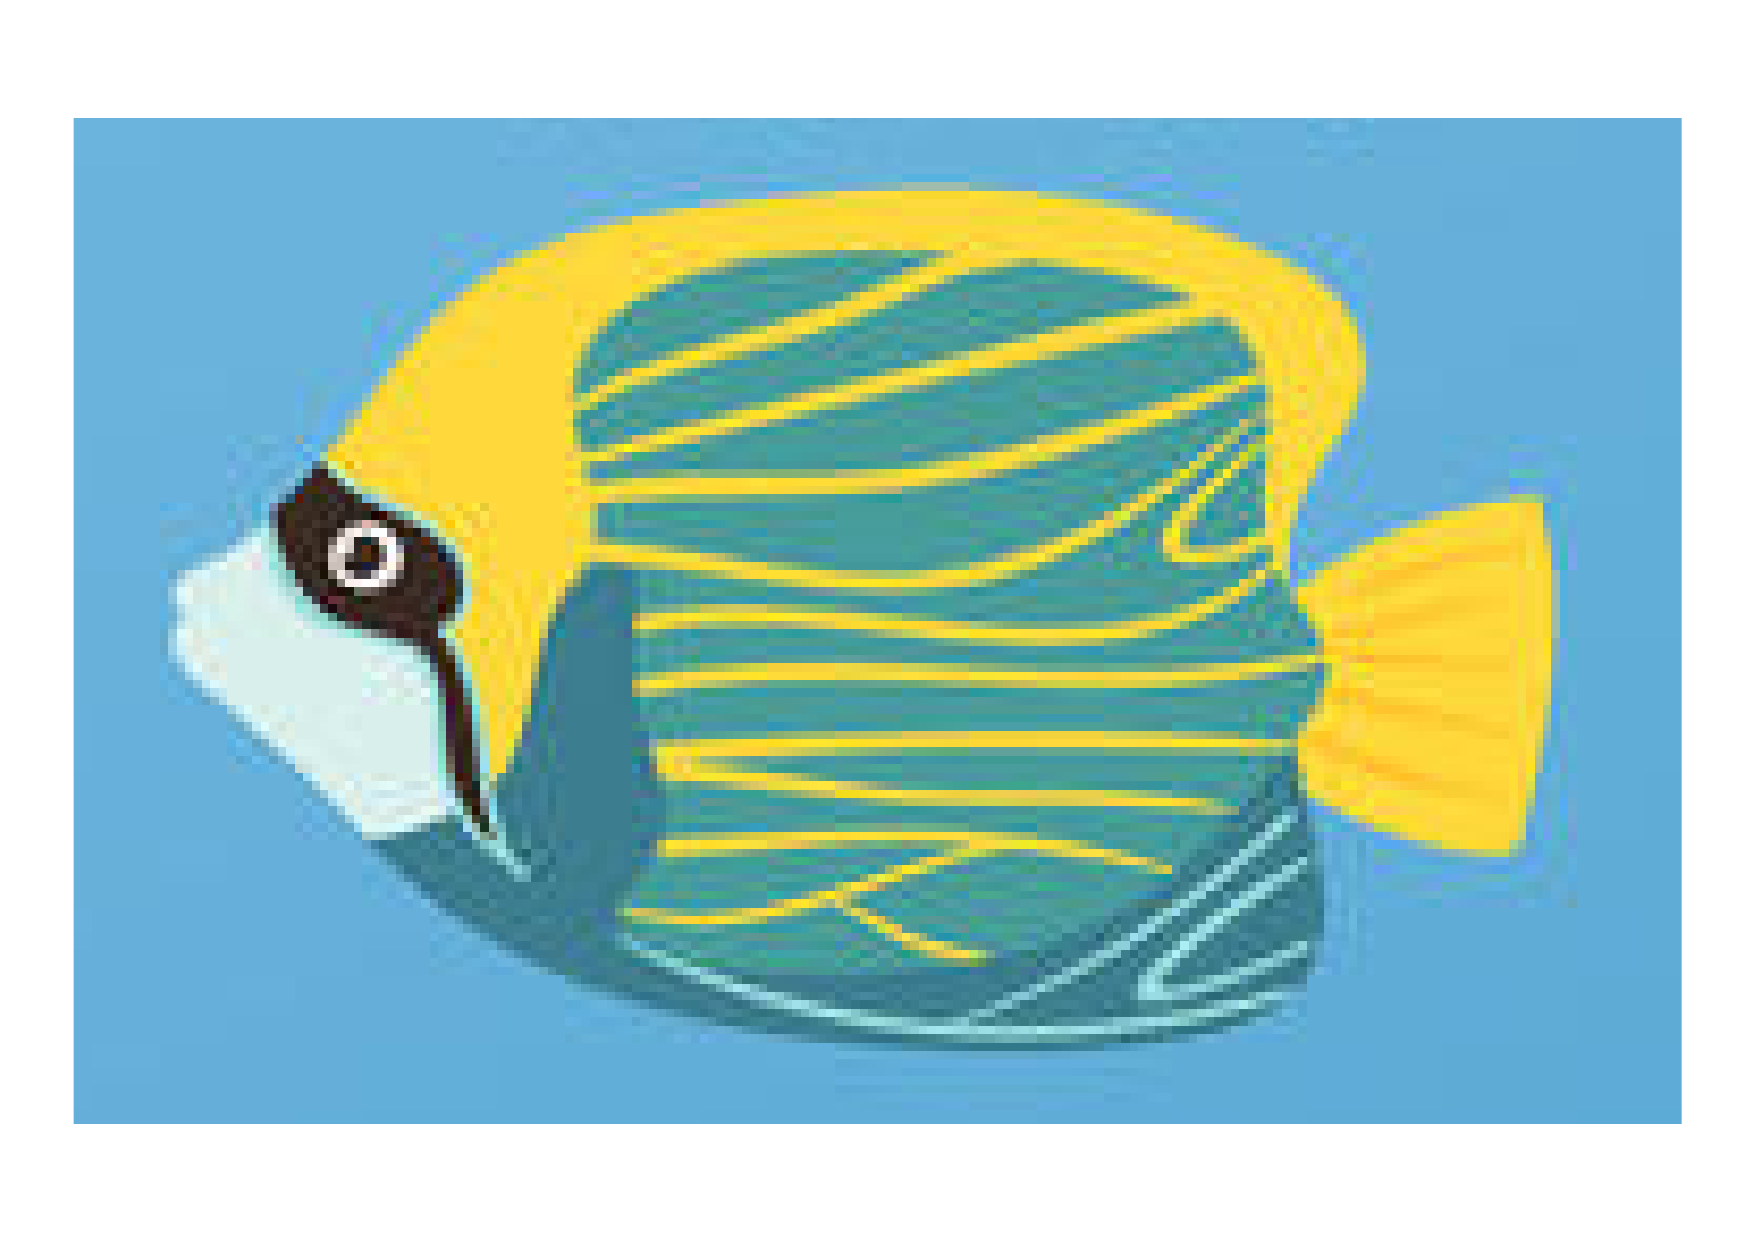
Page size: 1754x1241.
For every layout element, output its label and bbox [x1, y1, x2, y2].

picture [73, 118, 1682, 1124]
